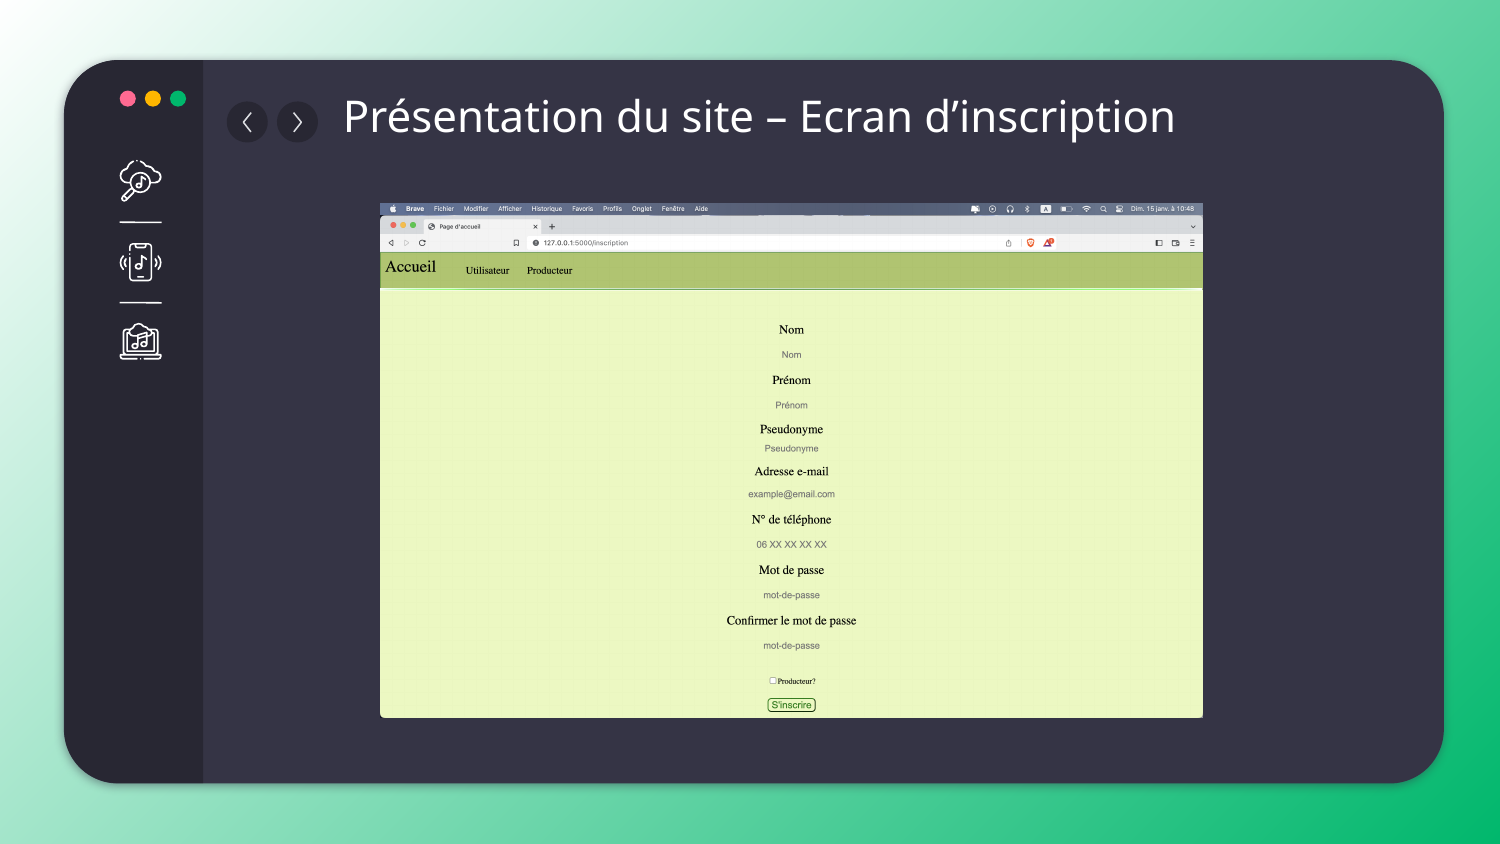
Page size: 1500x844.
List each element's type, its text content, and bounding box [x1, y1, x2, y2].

text_box [276, 101, 318, 143]
text_box [119, 90, 136, 107]
text_box [169, 90, 187, 107]
text_box [119, 255, 127, 271]
text_box [226, 101, 268, 143]
text_box [119, 322, 162, 360]
picture [380, 203, 1203, 718]
text_box [119, 160, 162, 202]
text_box [154, 255, 162, 271]
title Présentation du site – Ecran d’inscription [327, 88, 1382, 190]
text_box [134, 254, 148, 270]
text_box [144, 90, 161, 107]
text_box [129, 243, 153, 282]
